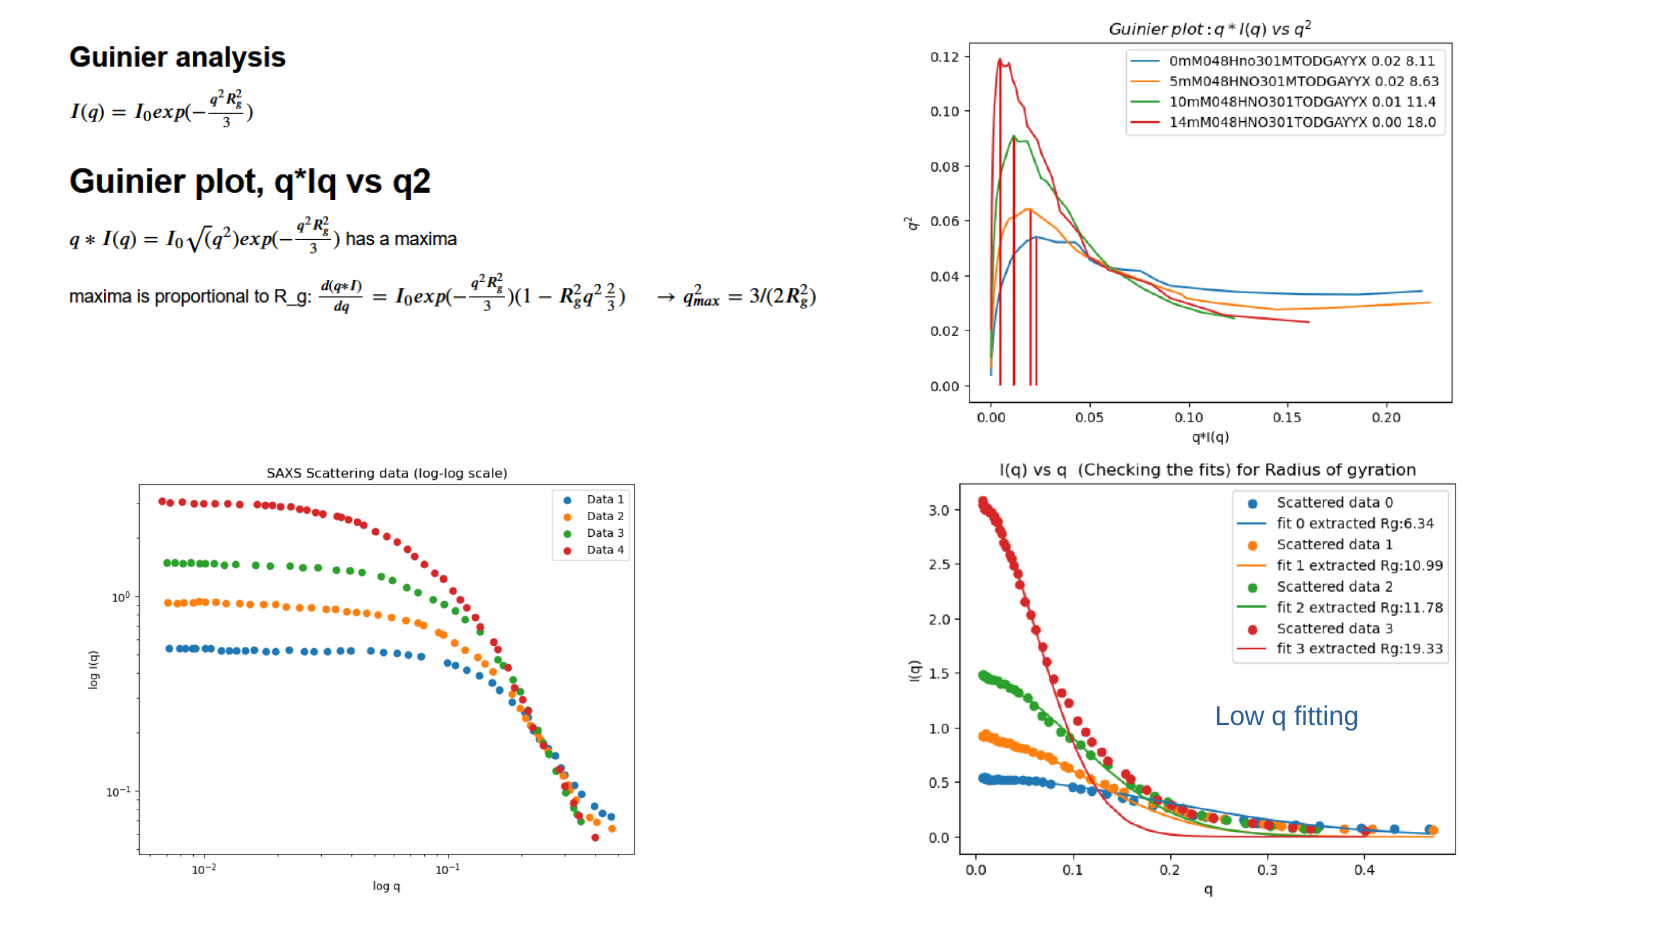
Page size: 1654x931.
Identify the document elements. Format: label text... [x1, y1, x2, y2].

picture [900, 15, 1463, 901]
picture [86, 463, 638, 895]
text_box Low q fitting [1200, 693, 1521, 751]
picture [57, 37, 826, 321]
